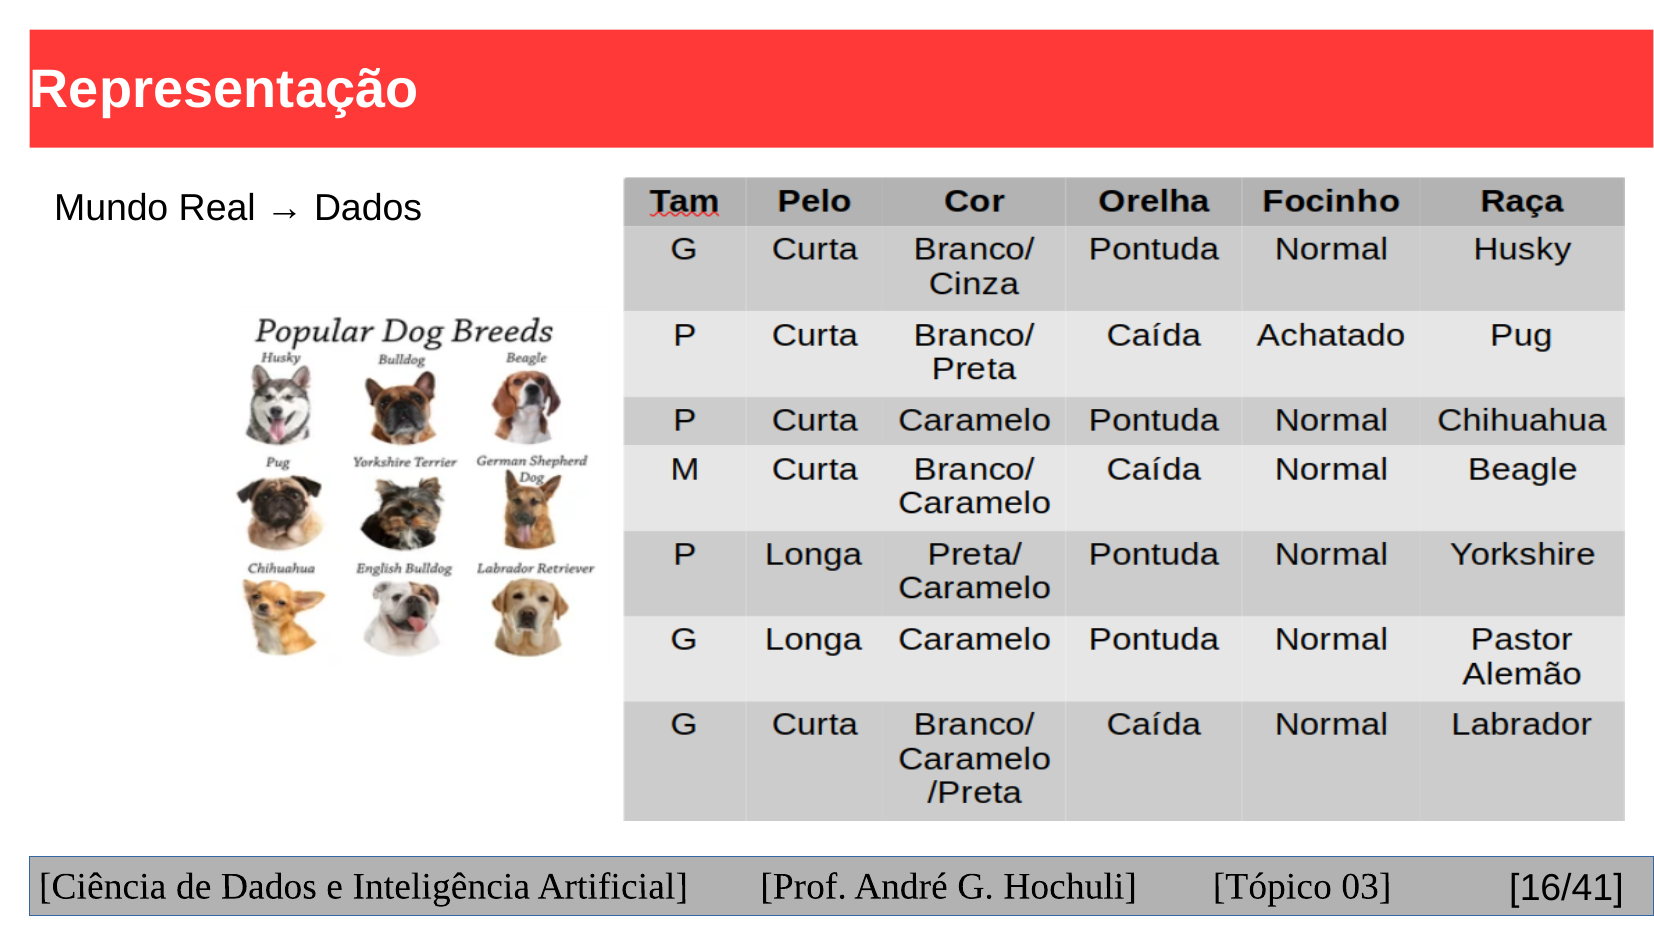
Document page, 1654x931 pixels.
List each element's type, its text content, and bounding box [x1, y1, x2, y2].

picture [233, 177, 1625, 821]
text_box Mundo Real → Dados [39, 179, 438, 237]
title Representação [29, 29, 1654, 148]
